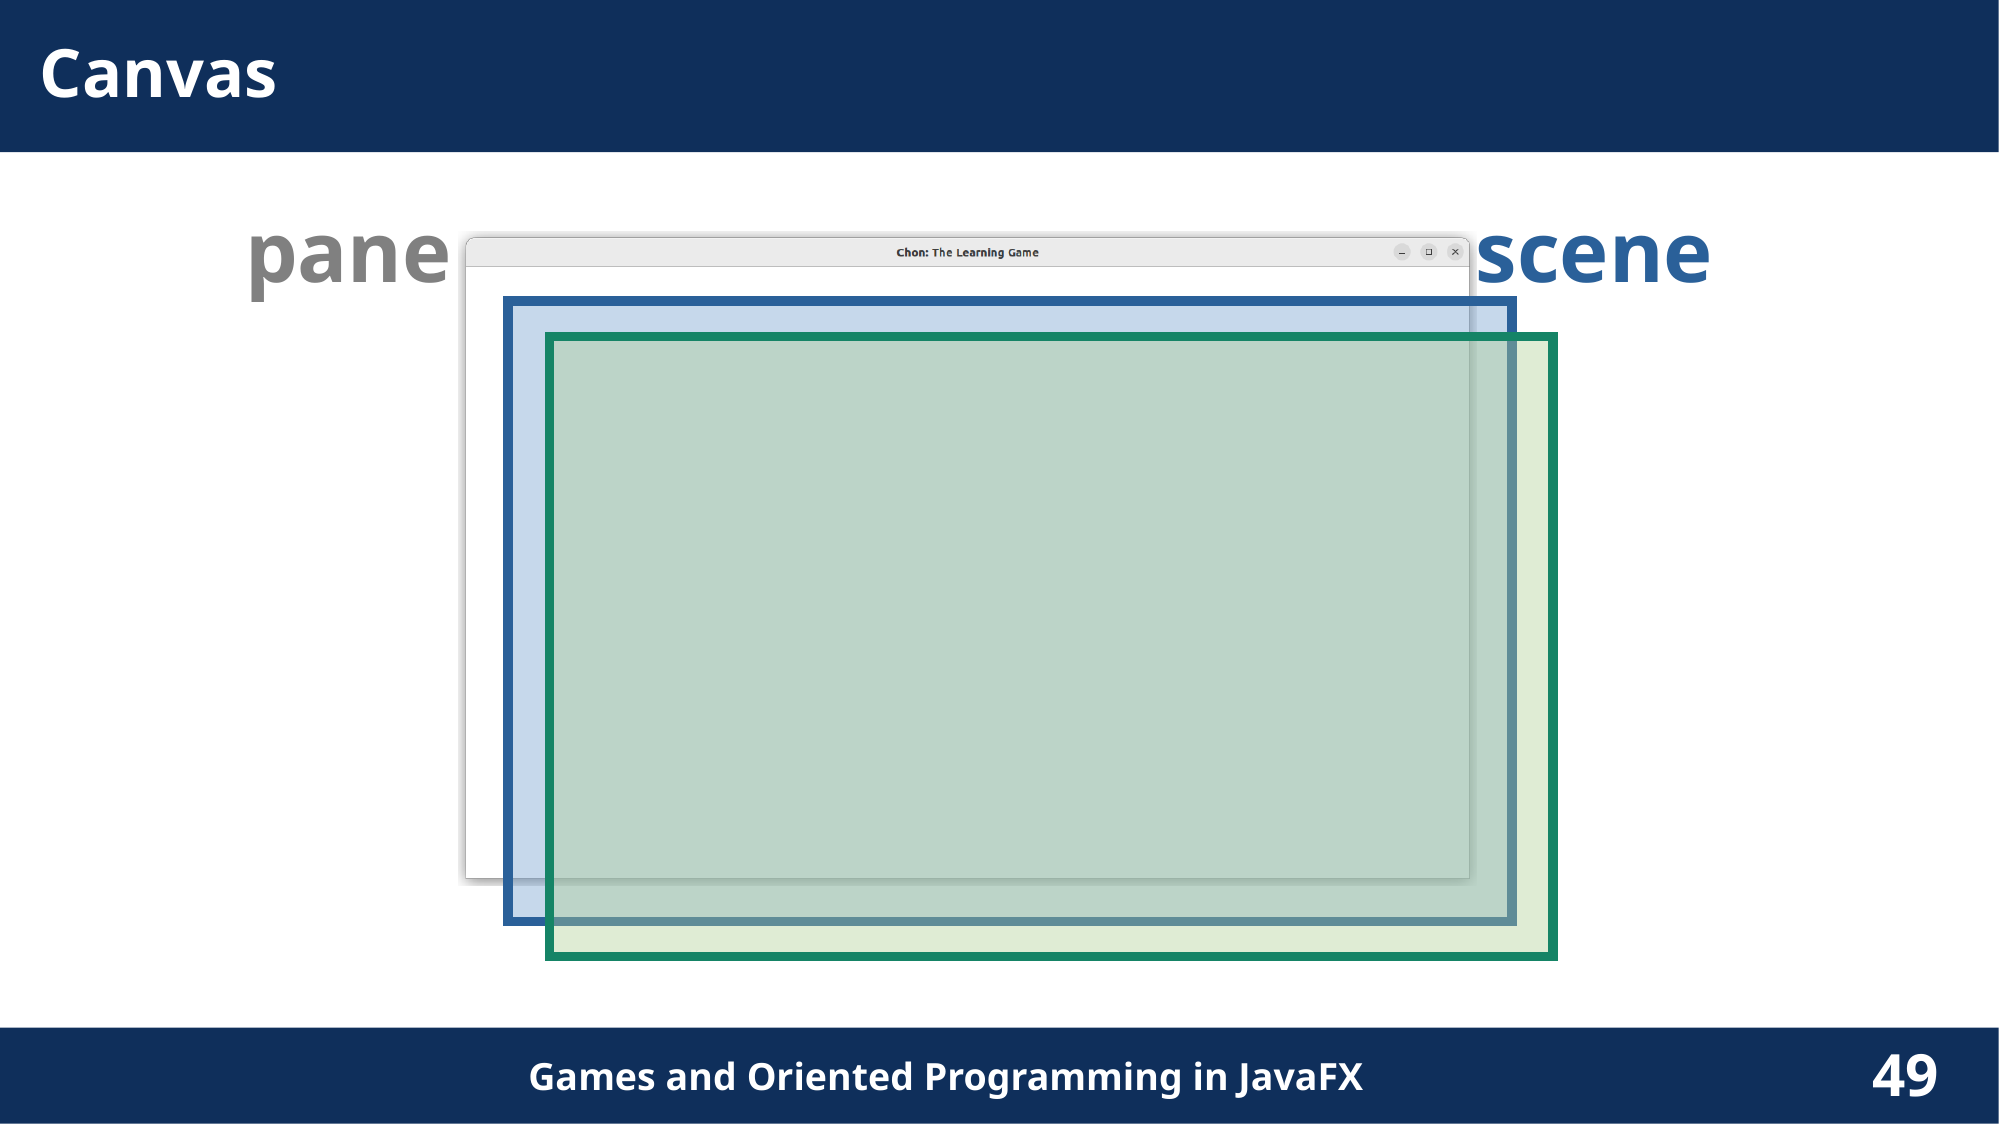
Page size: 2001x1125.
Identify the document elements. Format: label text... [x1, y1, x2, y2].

text_box [507, 301, 1554, 957]
text_box scene [1435, 192, 1754, 308]
picture [508, 231, 1435, 301]
picture [458, 308, 507, 886]
text_box pane [188, 192, 508, 308]
text_box Canvas [25, 23, 1999, 119]
